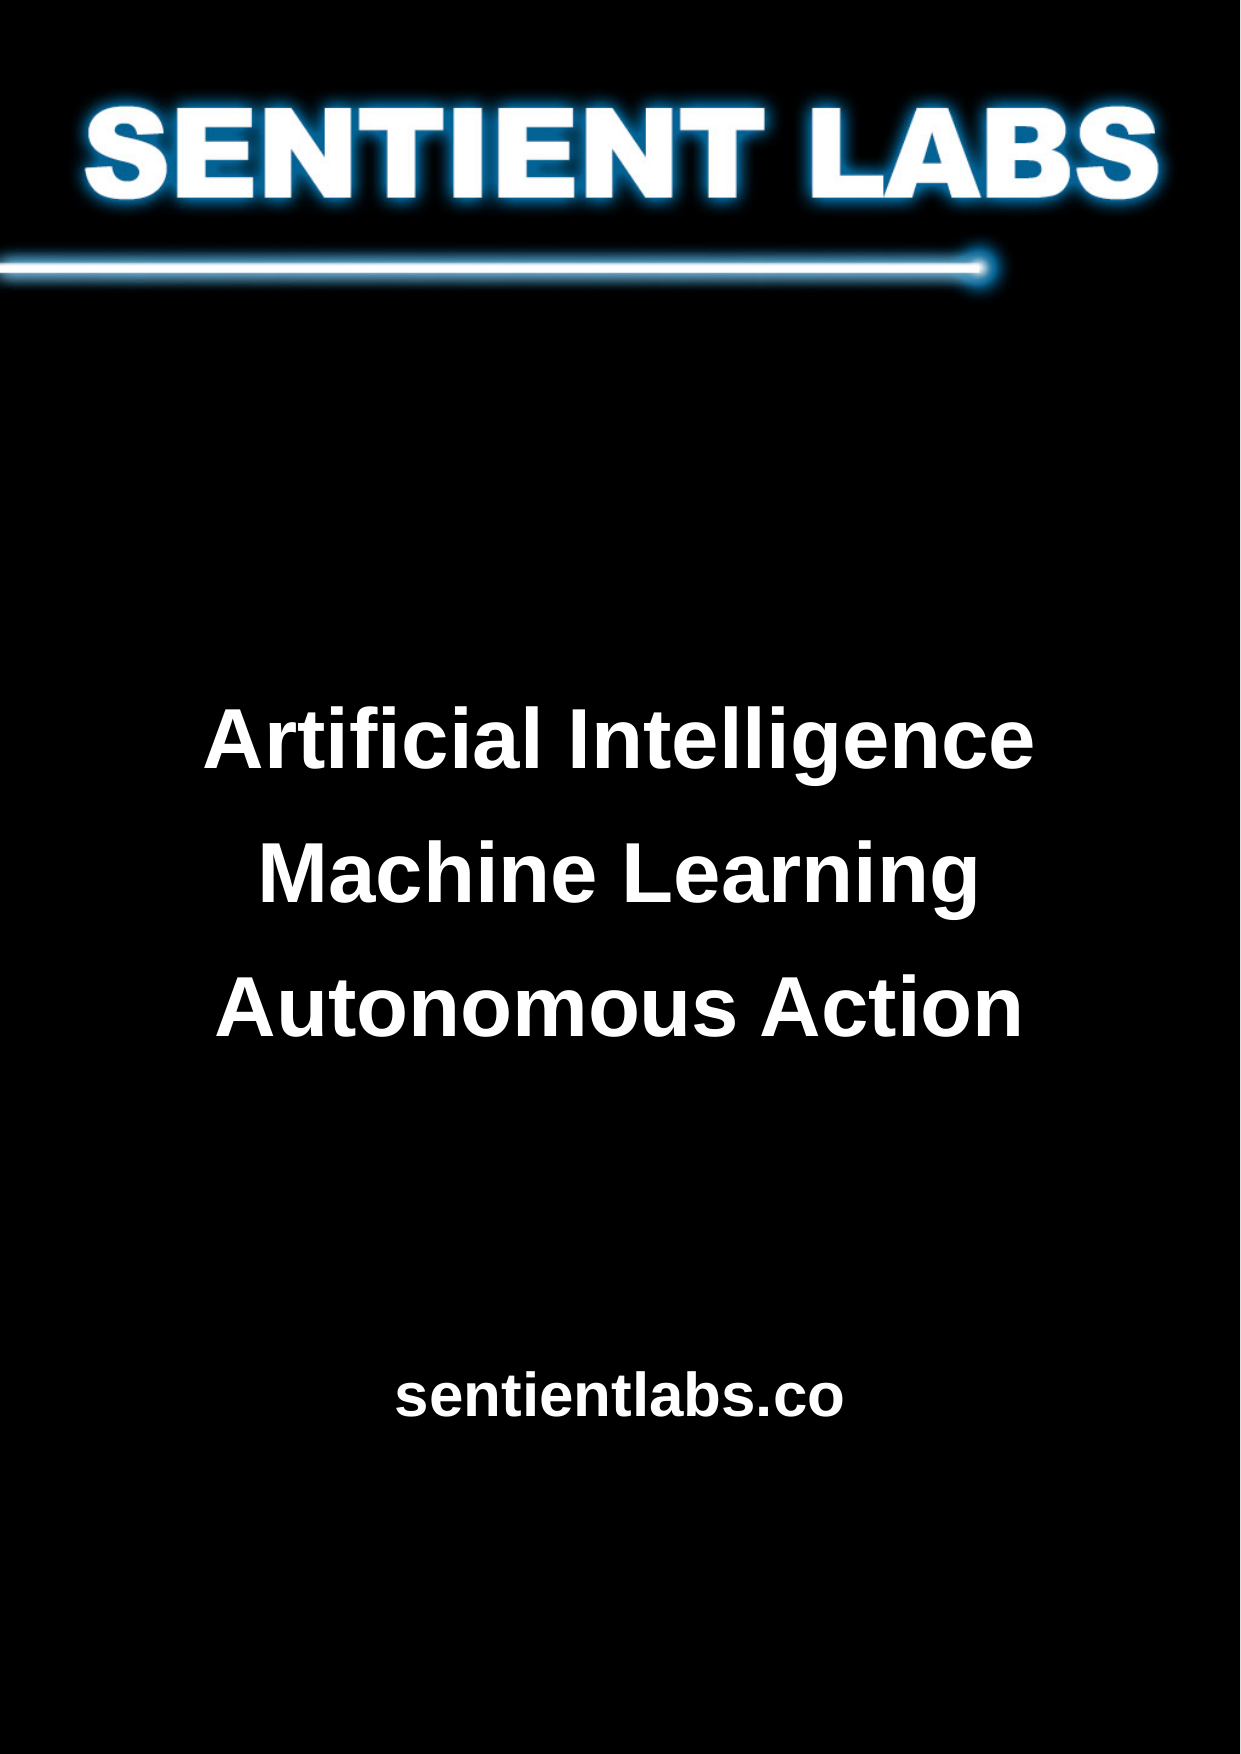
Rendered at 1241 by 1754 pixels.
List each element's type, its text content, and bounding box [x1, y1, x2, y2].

picture [0, 0, 1241, 1754]
list Artificial Intelligence Machine Learning Autonomous Action sentientlabs.co [62, 423, 1179, 1441]
